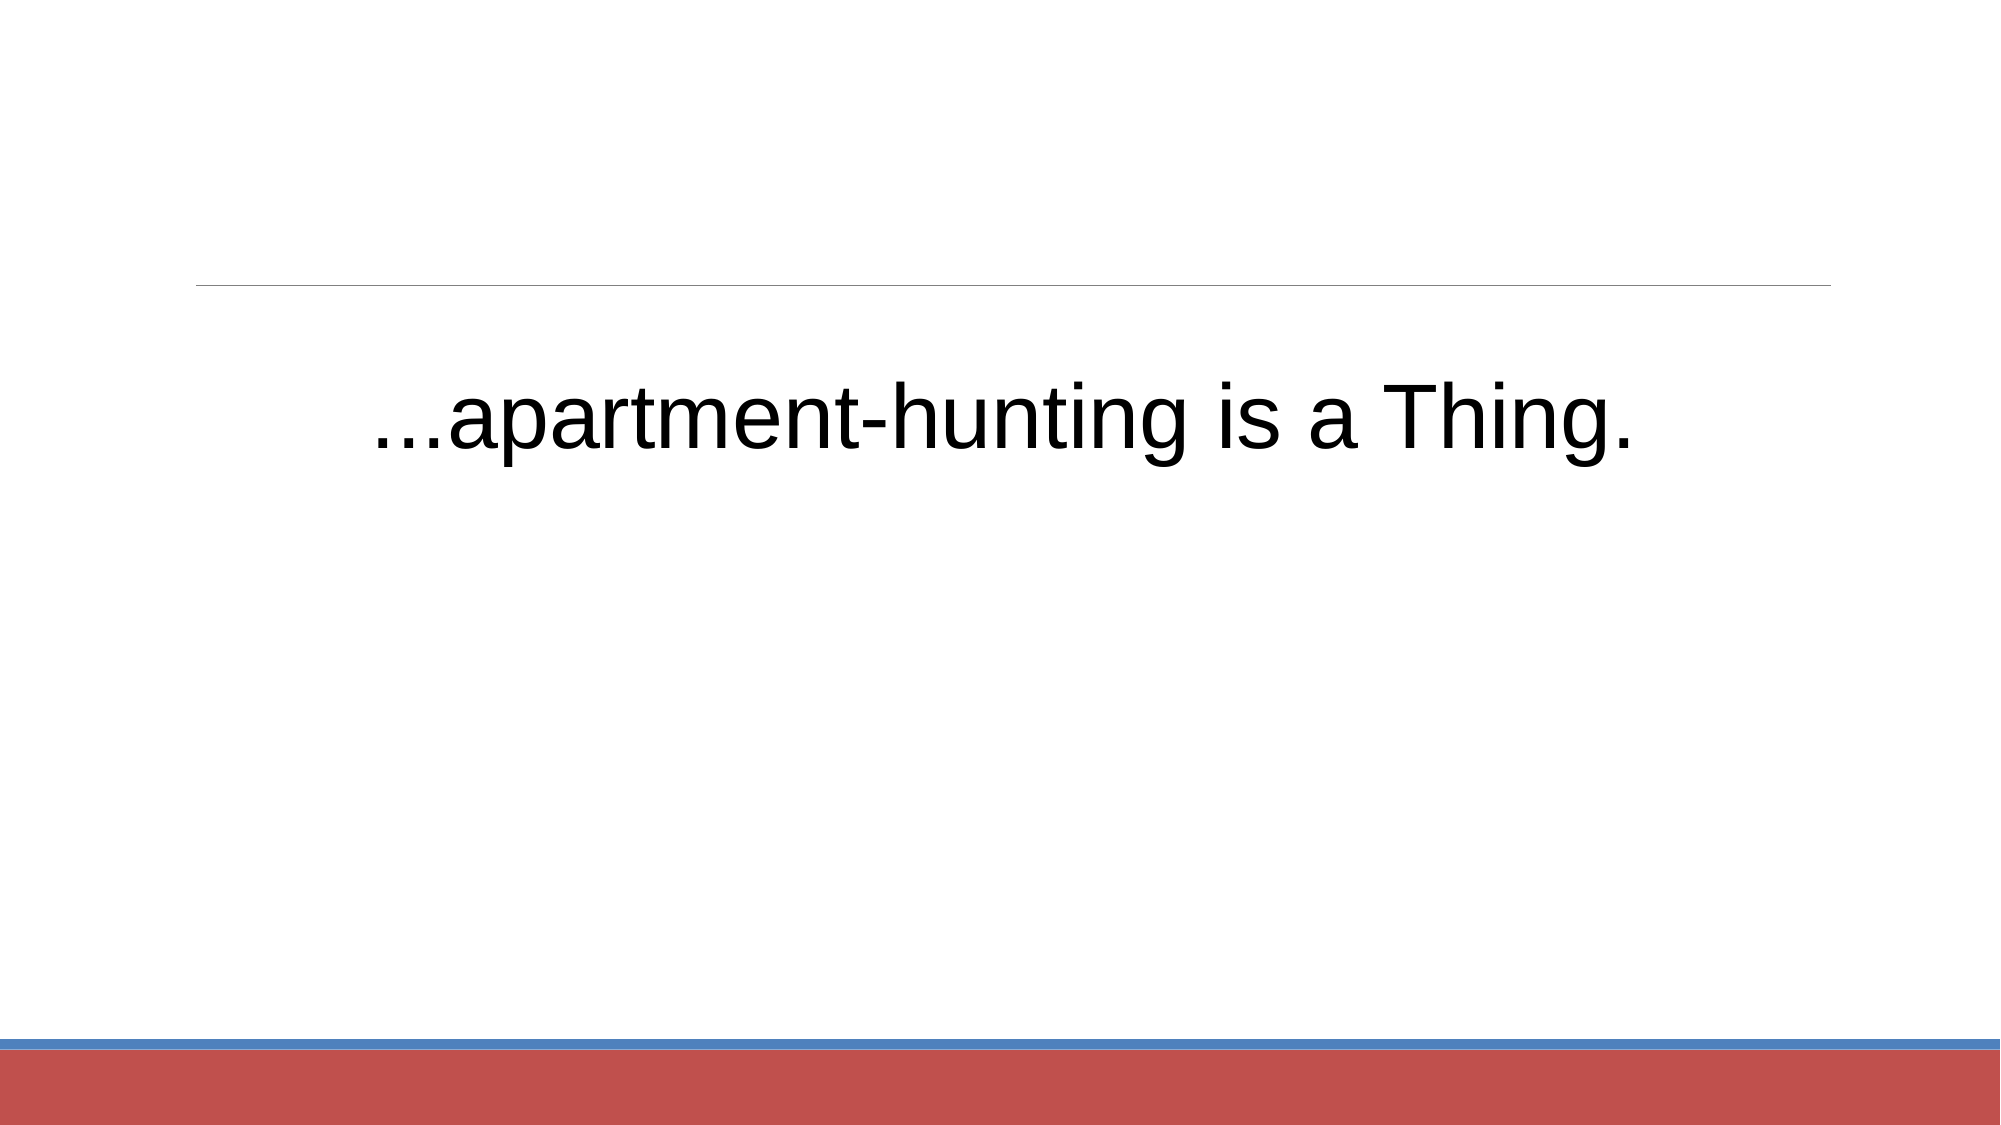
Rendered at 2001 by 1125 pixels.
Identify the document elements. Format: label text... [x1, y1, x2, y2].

title ...apartment-hunting is a Thing. [180, 124, 1830, 710]
